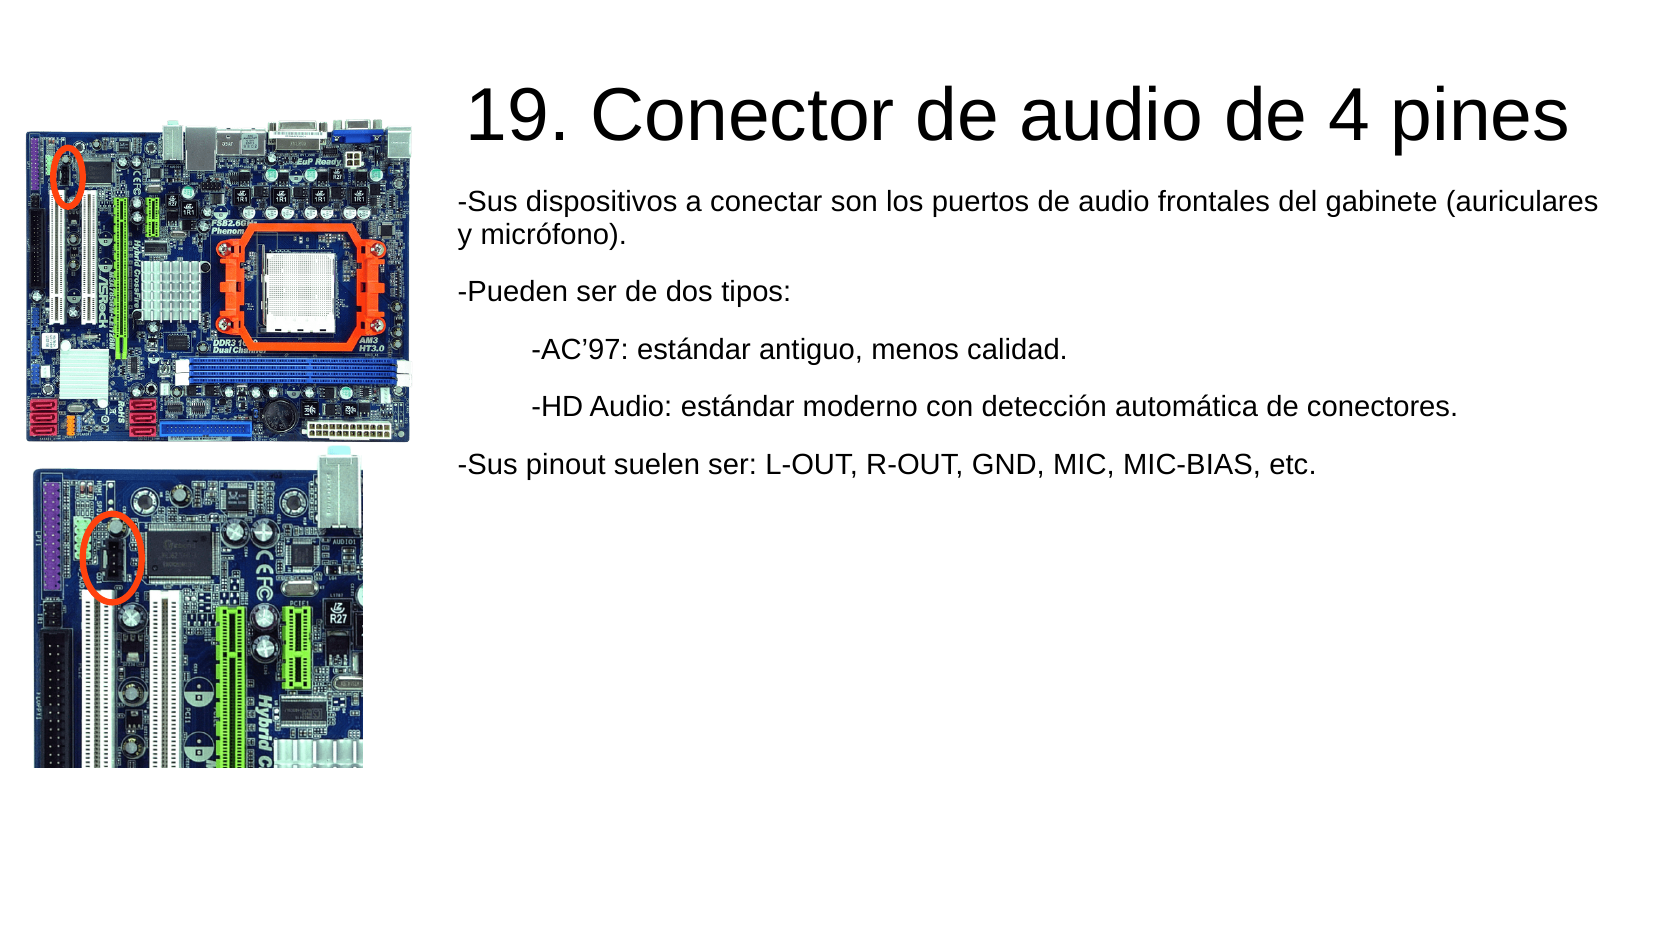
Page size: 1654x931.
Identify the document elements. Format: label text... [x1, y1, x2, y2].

picture [23, 118, 414, 768]
text_box -Sus dispositivos a conectar son los puertos de audio frontales del gabinete (auriculares y micrófono). -Pueden ser de dos tipos: -AC’97: estándar antiguo, menos calidad. -HD Audio: estándar moderno con detección automática de conectores. -Sus pinout suelen ser: L-OUT, R-OUT, GND, MIC, MIC-BIAS, etc. [442, 177, 1625, 542]
title 19. Conector de audio de 4 pines [82, 37, 1571, 193]
